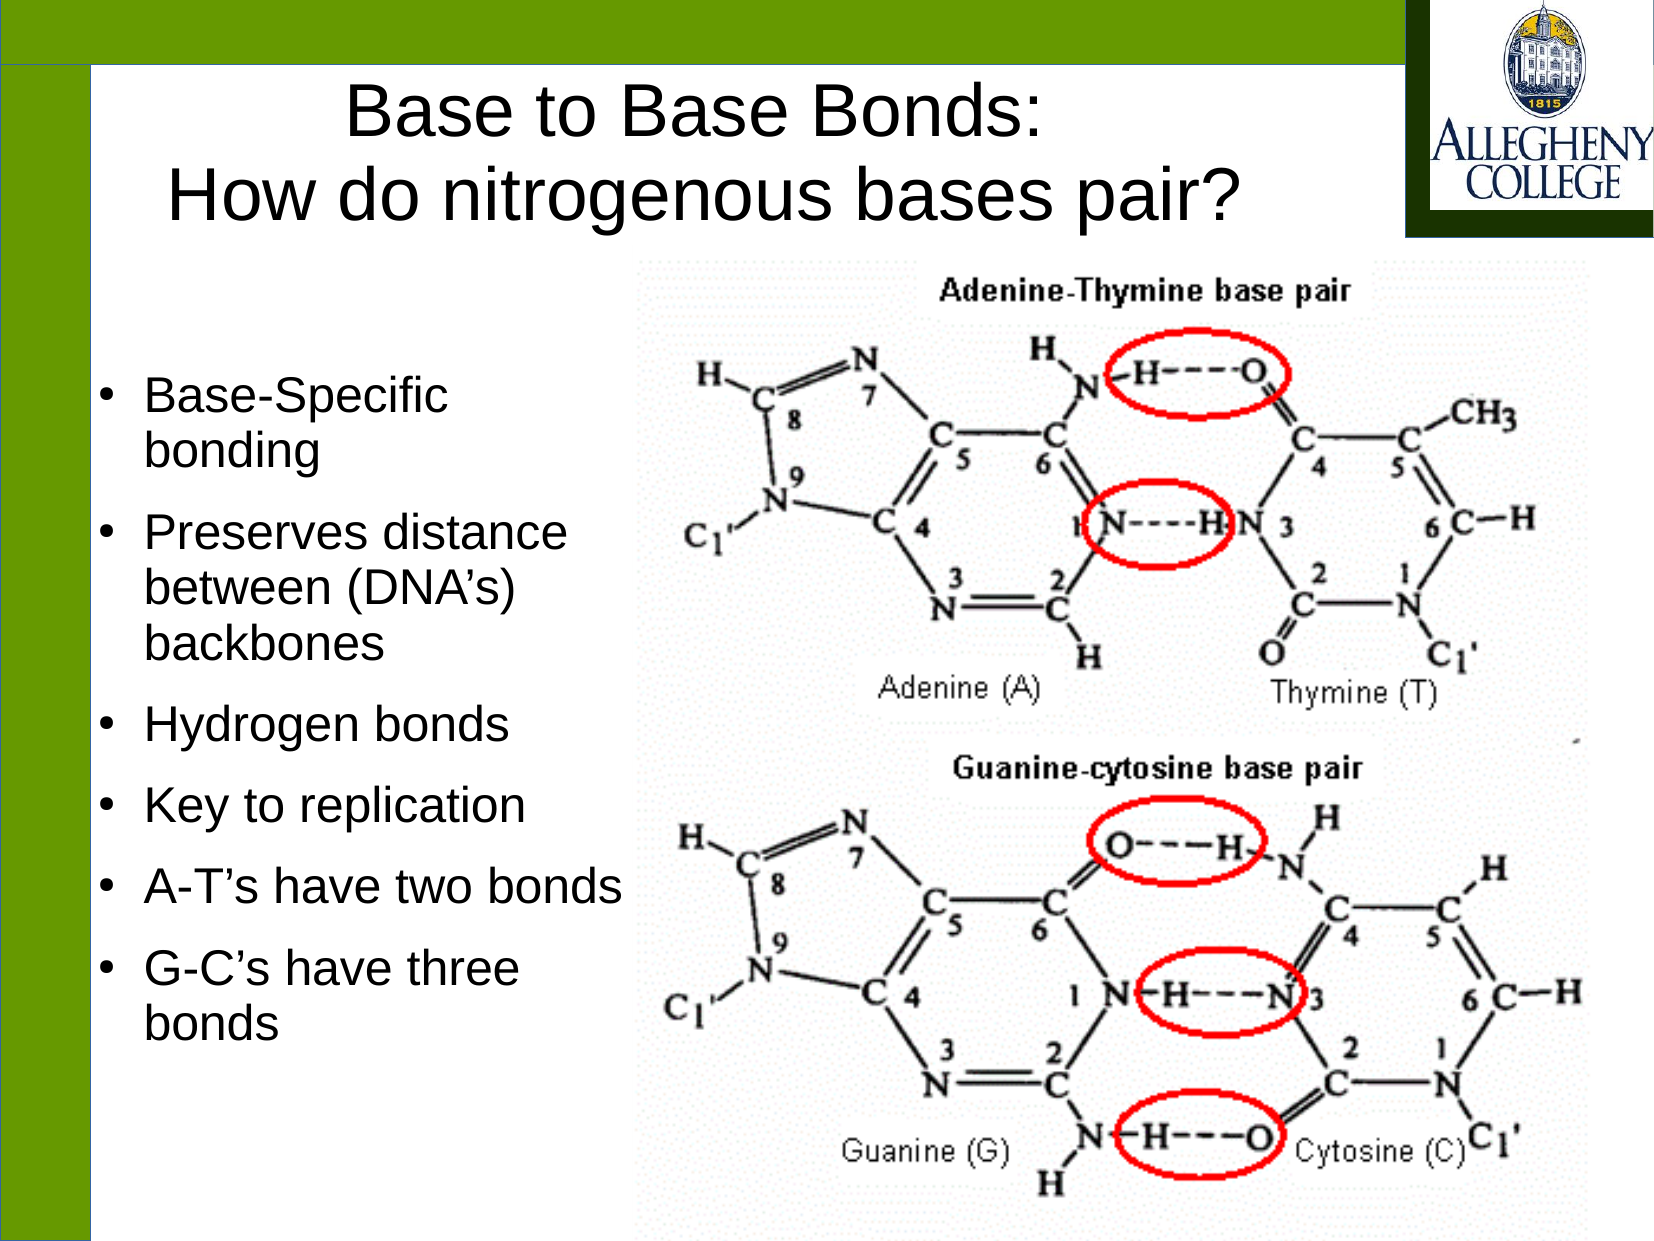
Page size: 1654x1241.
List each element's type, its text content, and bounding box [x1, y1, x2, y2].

picture [1430, 0, 1654, 210]
title Base to Base Bonds: How do nitrogenous bases pair? [153, 65, 1257, 257]
list Base-Specific bonding Preserves distance between (DNA’s) backbones Hydrogen bonds Key to replication A-T’s have two bonds G-C’s have three bonds [91, 366, 631, 1066]
picture [631, 245, 1595, 1241]
text_box [0, 0, 1654, 1241]
